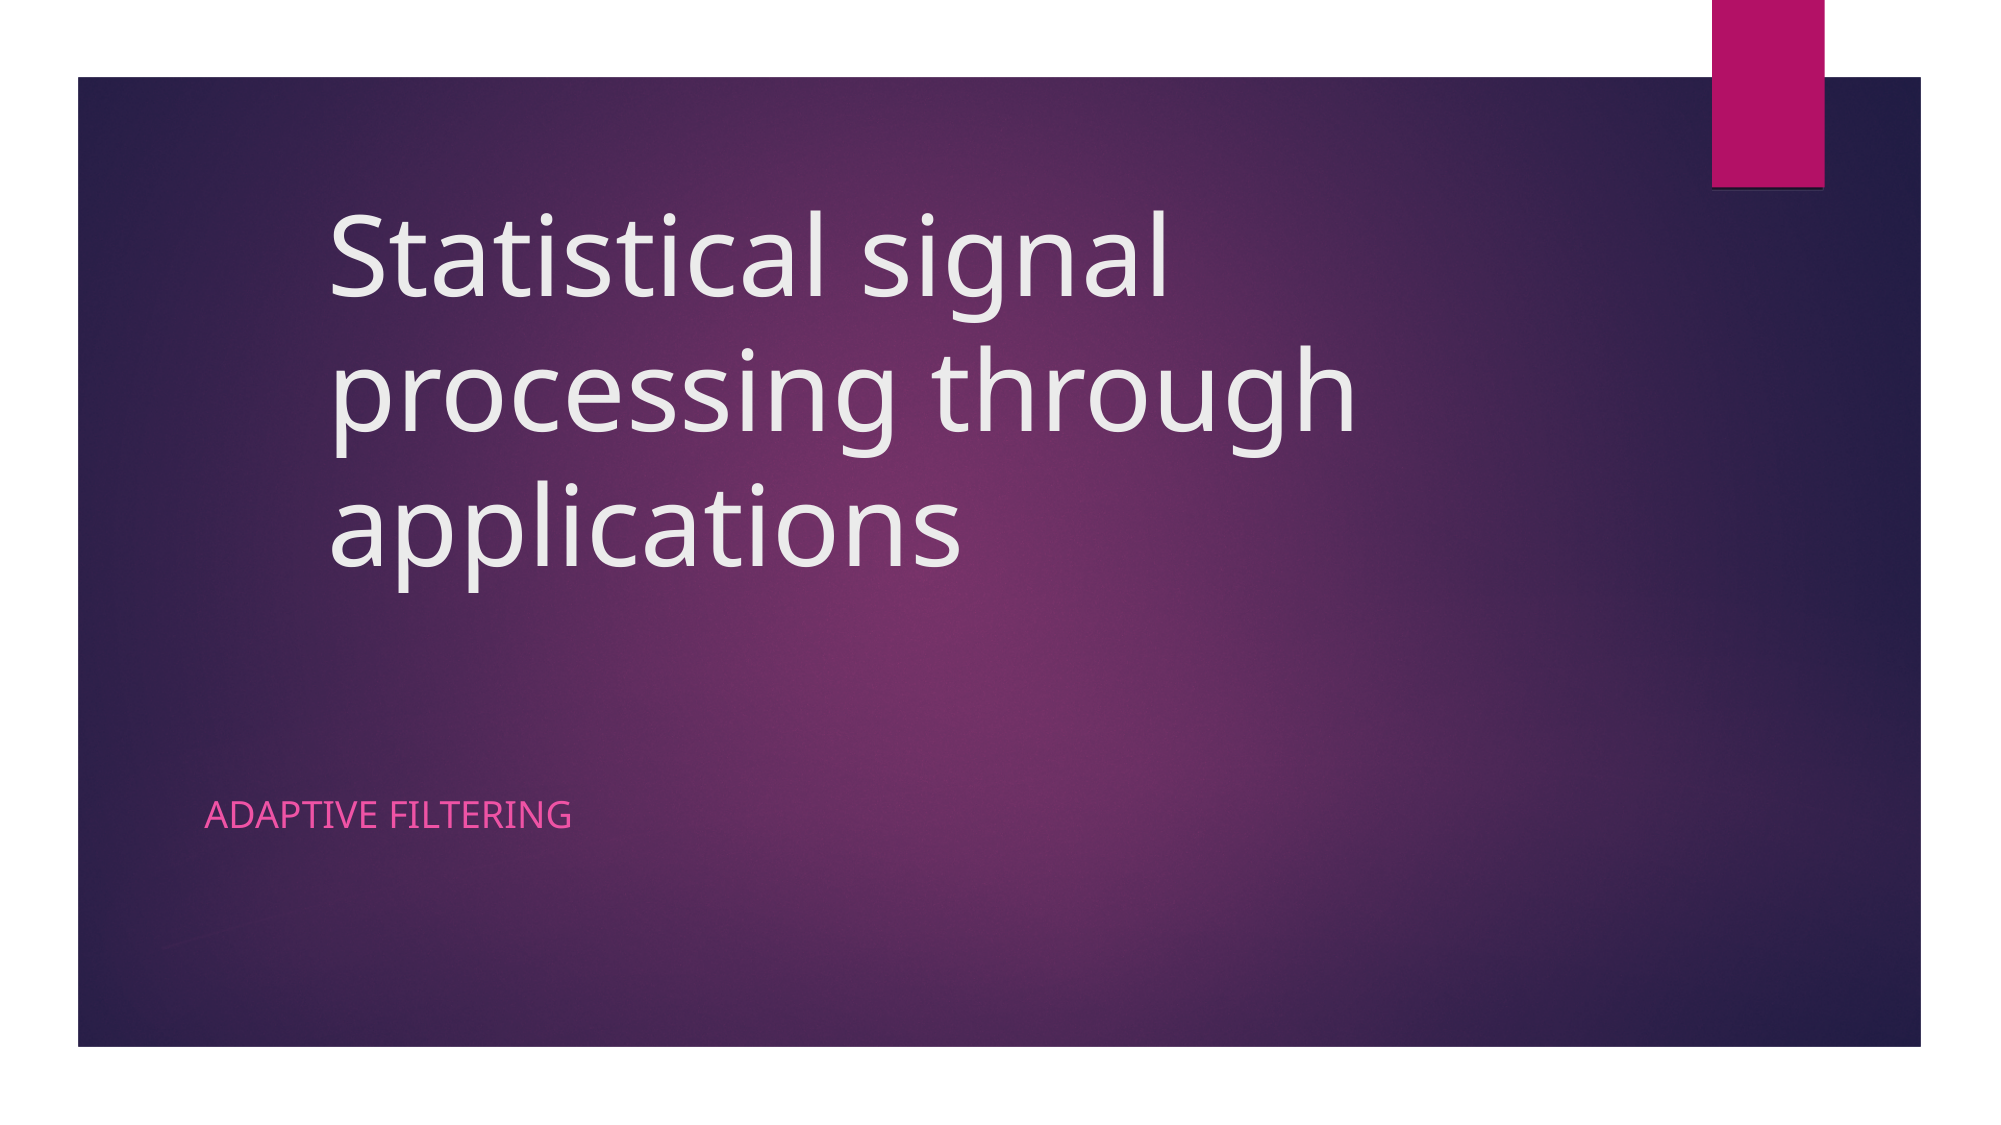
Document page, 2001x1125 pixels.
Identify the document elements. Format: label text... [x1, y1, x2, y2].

picture [79, 78, 1920, 1046]
subtitle Adaptive filtering [189, 783, 1638, 925]
title Statistical signal processing through applications [312, 157, 1760, 597]
